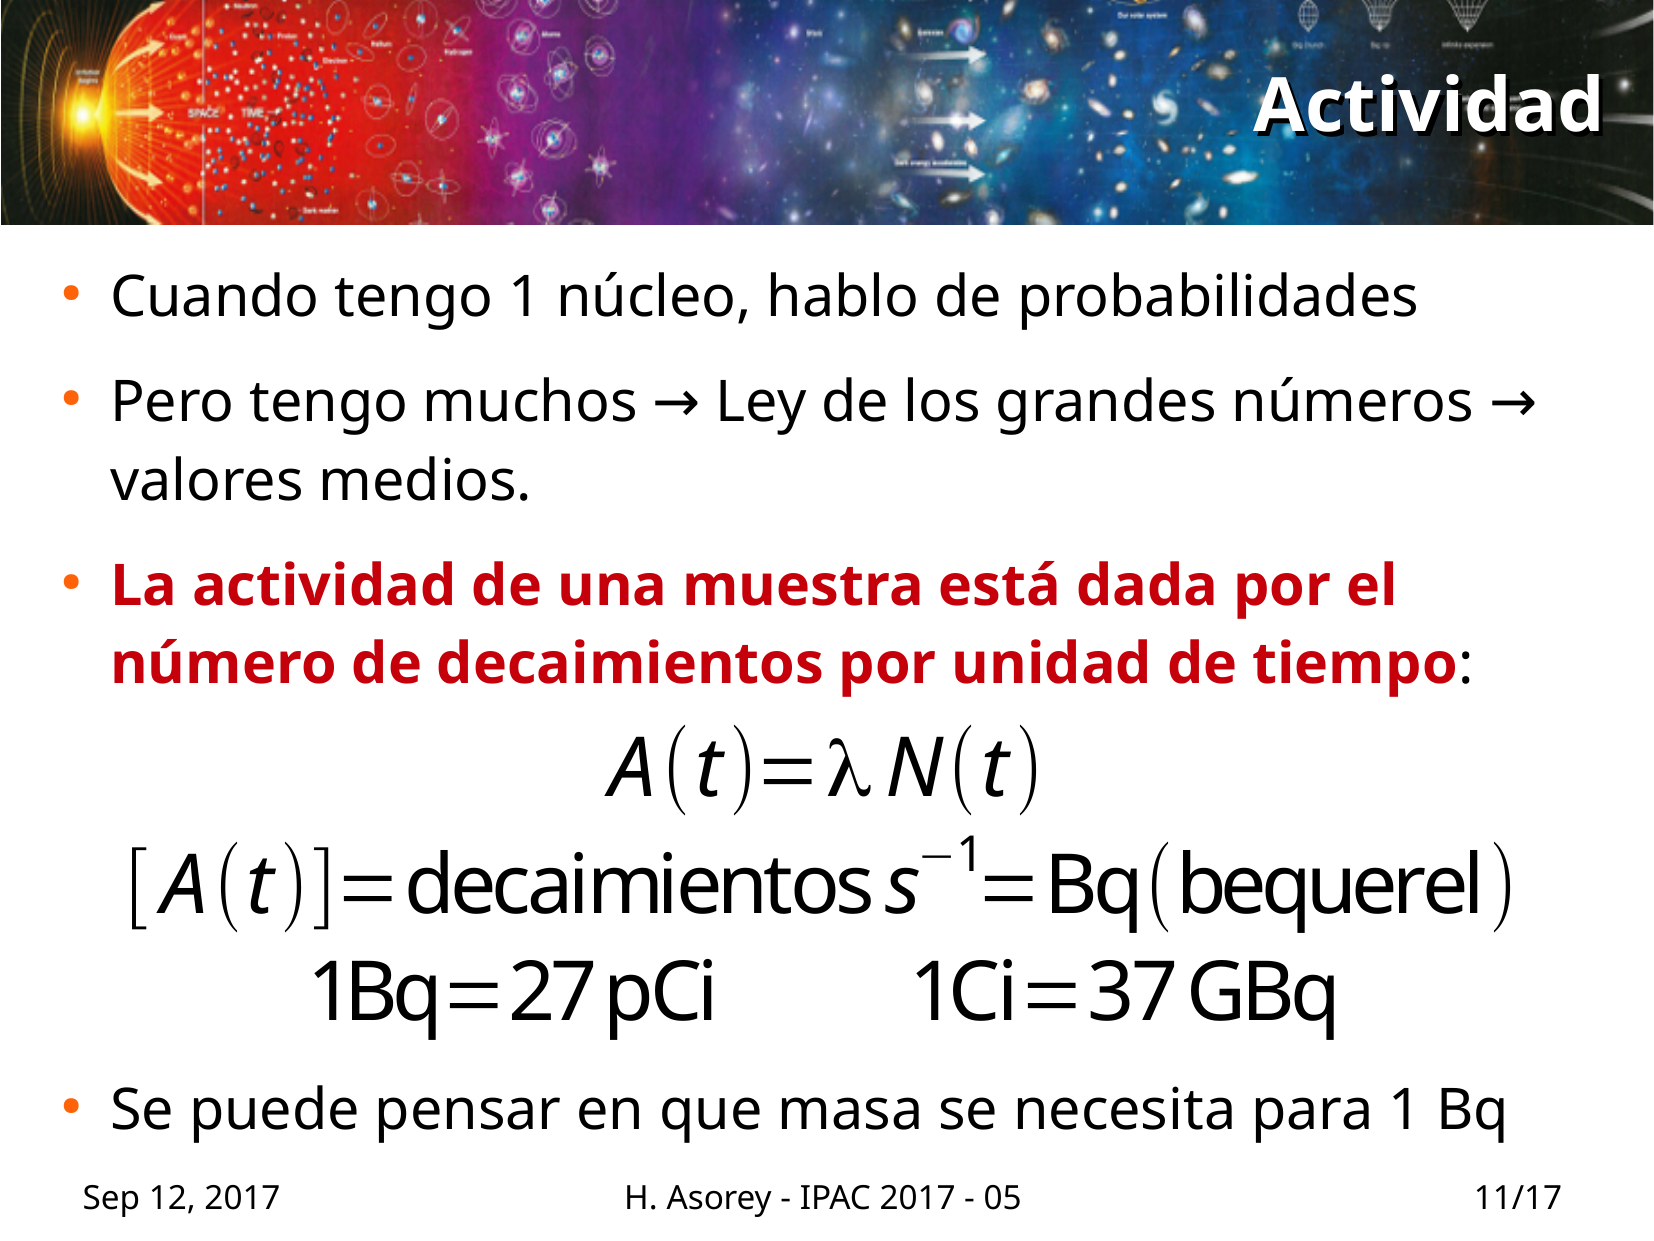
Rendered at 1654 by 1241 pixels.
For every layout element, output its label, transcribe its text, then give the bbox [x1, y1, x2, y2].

list Cuando tengo 1 núcleo, hablo de probabilidades Pero tengo muchos → Ley de los grandes números → valores medios. La actividad de una muestra está dada por el número de decaimientos por unidad de tiempo: Se puede pensar en que masa se necesita para 1 Bq [45, 255, 1606, 1156]
chart [120, 716, 1524, 1042]
picture [1, 0, 1654, 225]
title Actividad [45, 15, 1606, 191]
